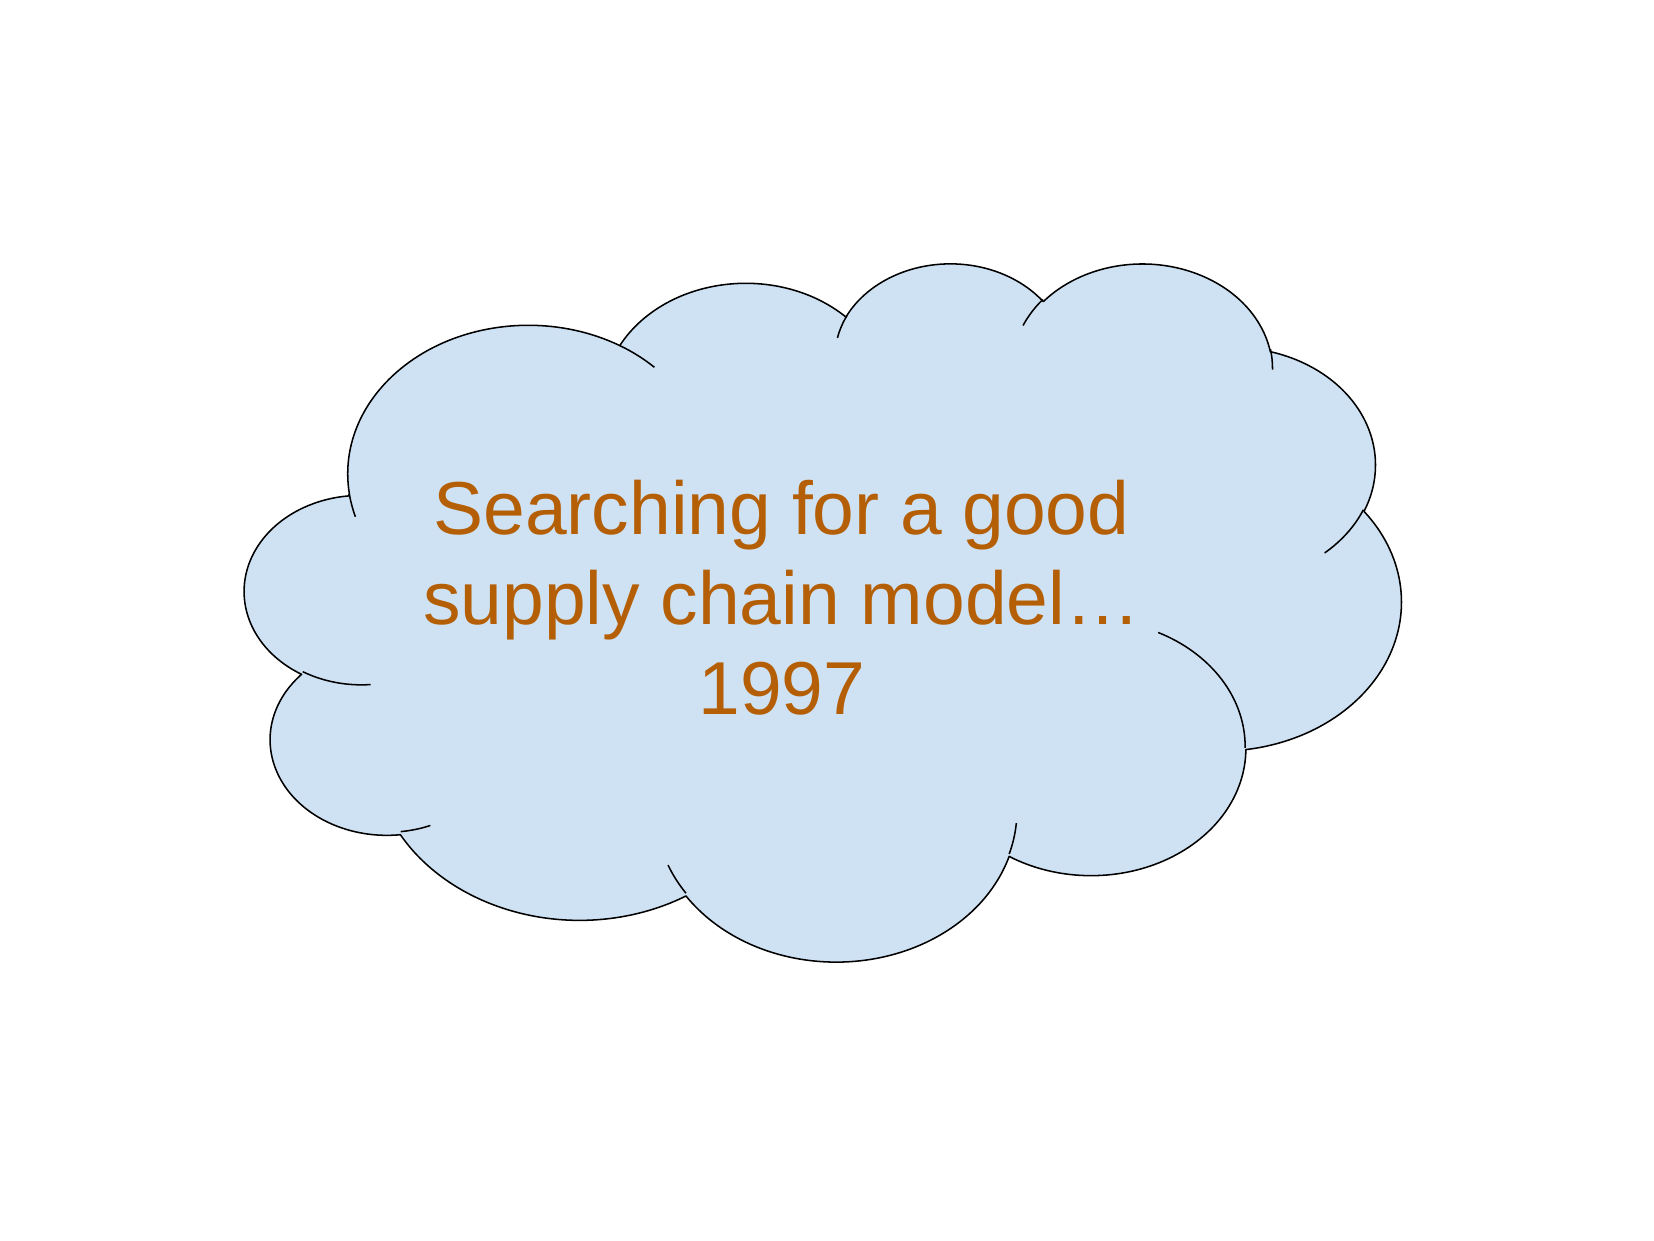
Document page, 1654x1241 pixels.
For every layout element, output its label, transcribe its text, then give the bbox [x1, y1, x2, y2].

text_box Searching for a good supply chain model… 1997 [244, 263, 1402, 963]
